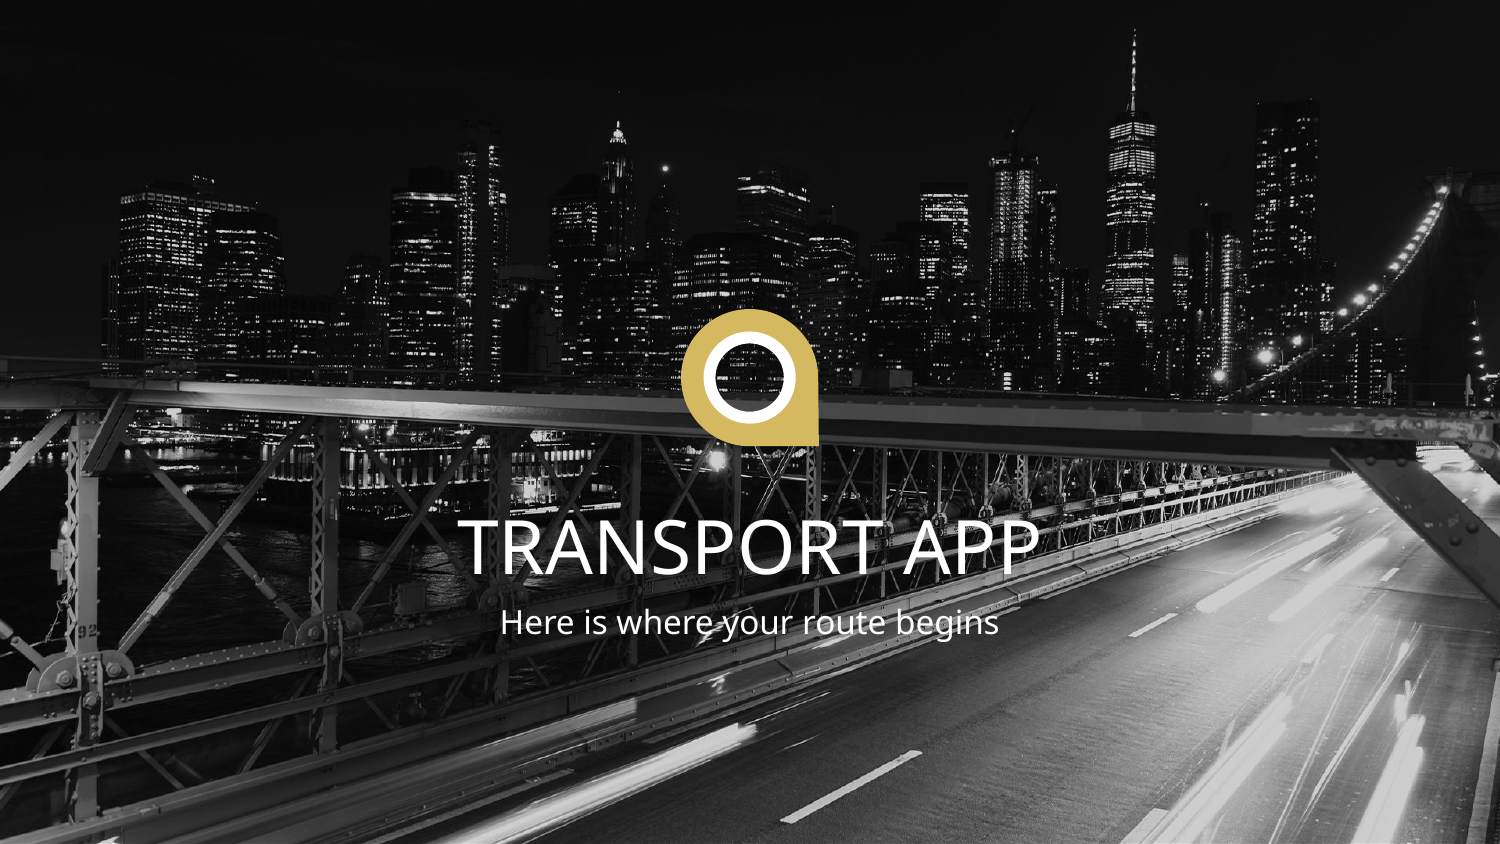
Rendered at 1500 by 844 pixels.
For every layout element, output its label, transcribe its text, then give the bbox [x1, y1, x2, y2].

text_box [681, 309, 819, 447]
picture [0, 0, 1500, 844]
title TRANSPORT APP [175, 447, 1325, 605]
subtitle Here is where your route begins [244, 586, 1256, 717]
